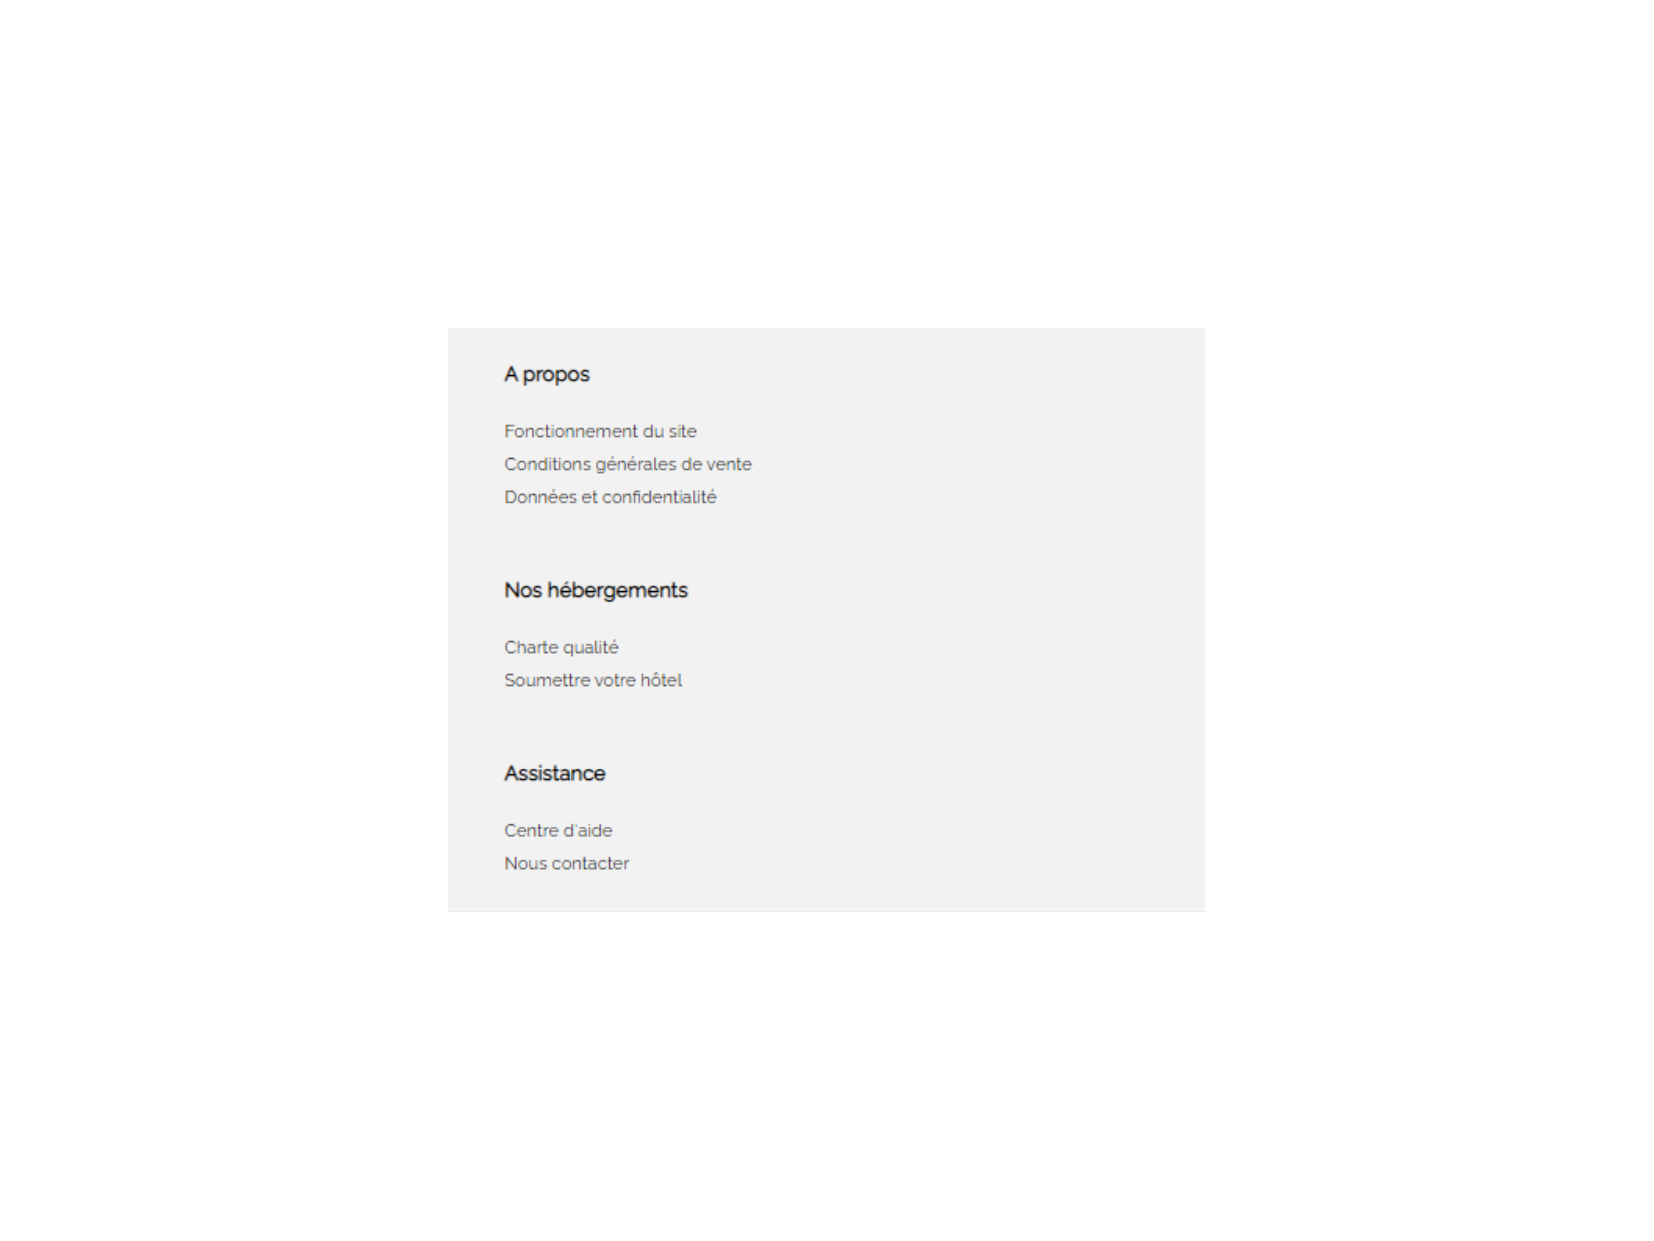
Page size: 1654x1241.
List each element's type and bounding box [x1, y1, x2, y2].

picture [448, 328, 1205, 912]
